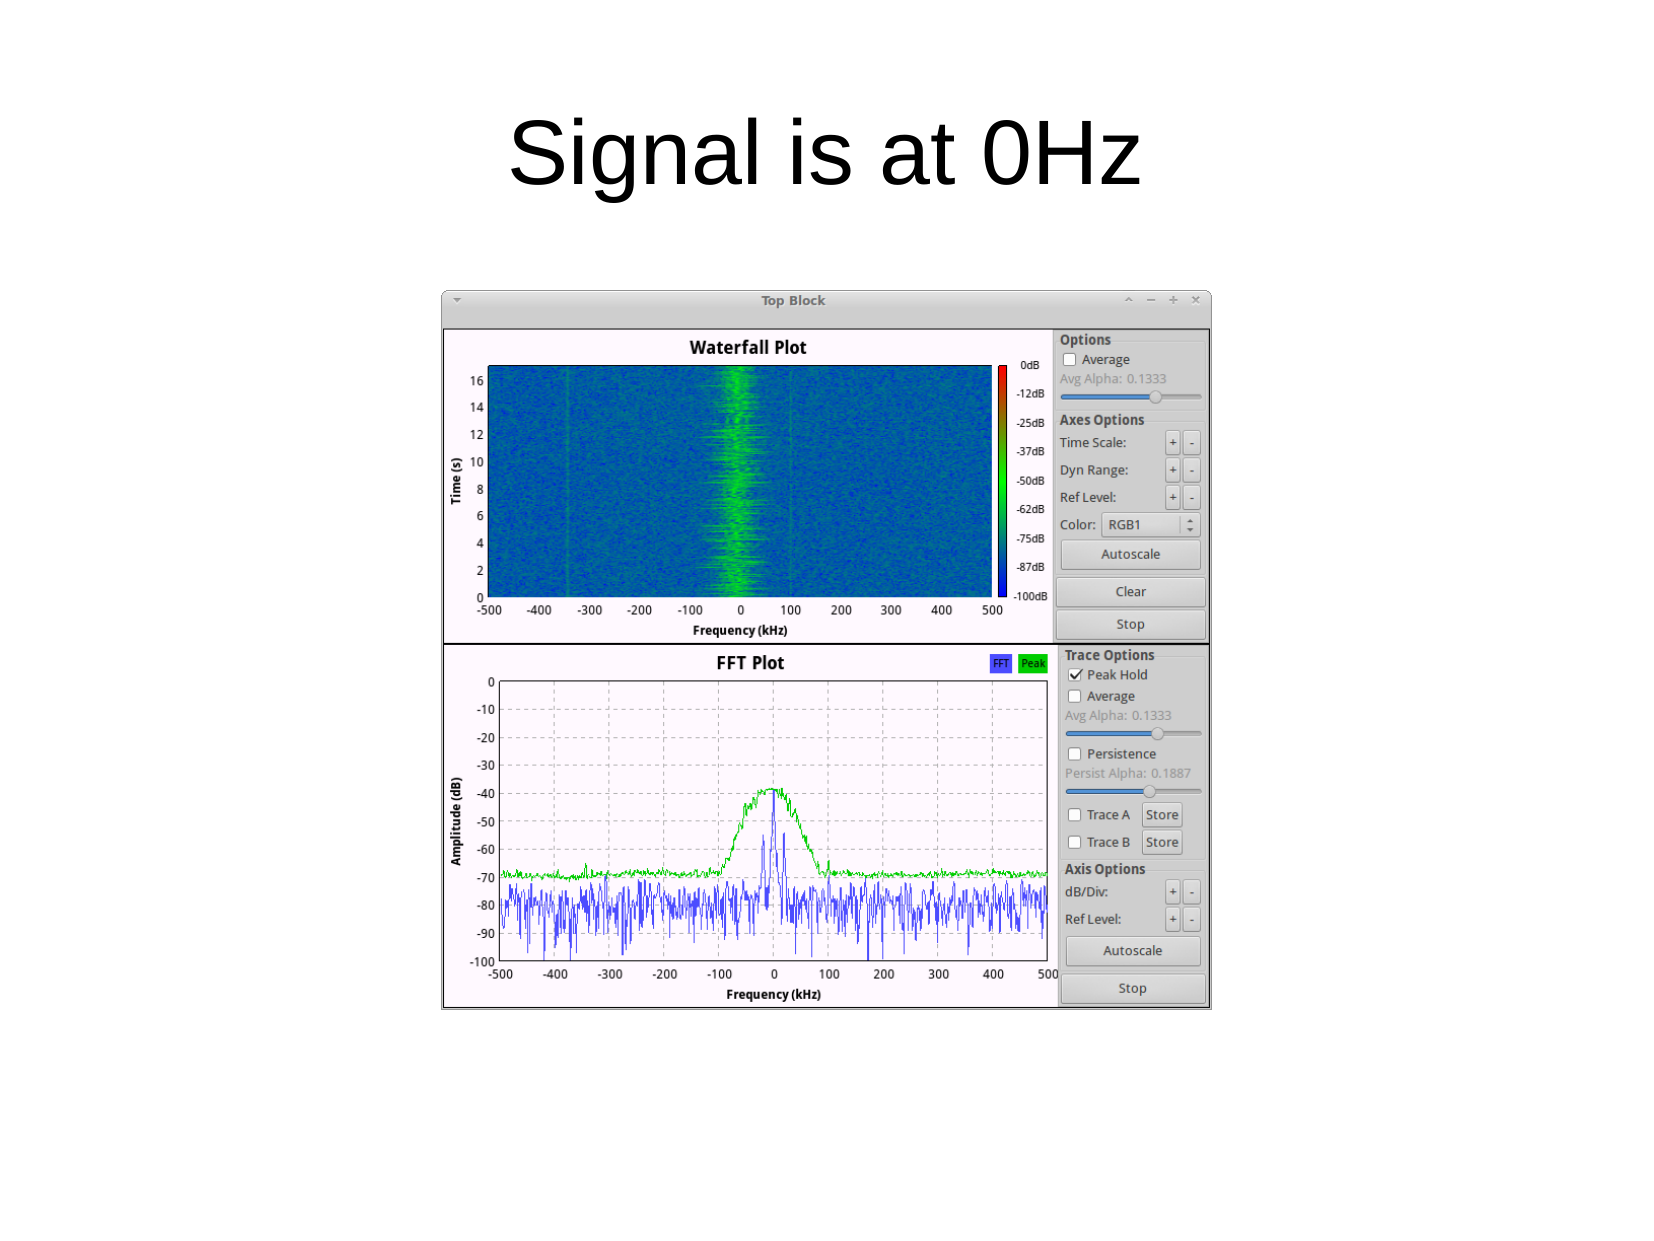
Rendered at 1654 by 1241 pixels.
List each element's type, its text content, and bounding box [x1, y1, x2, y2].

title Signal is at 0Hz [82, 49, 1571, 257]
picture [441, 290, 1212, 1010]
